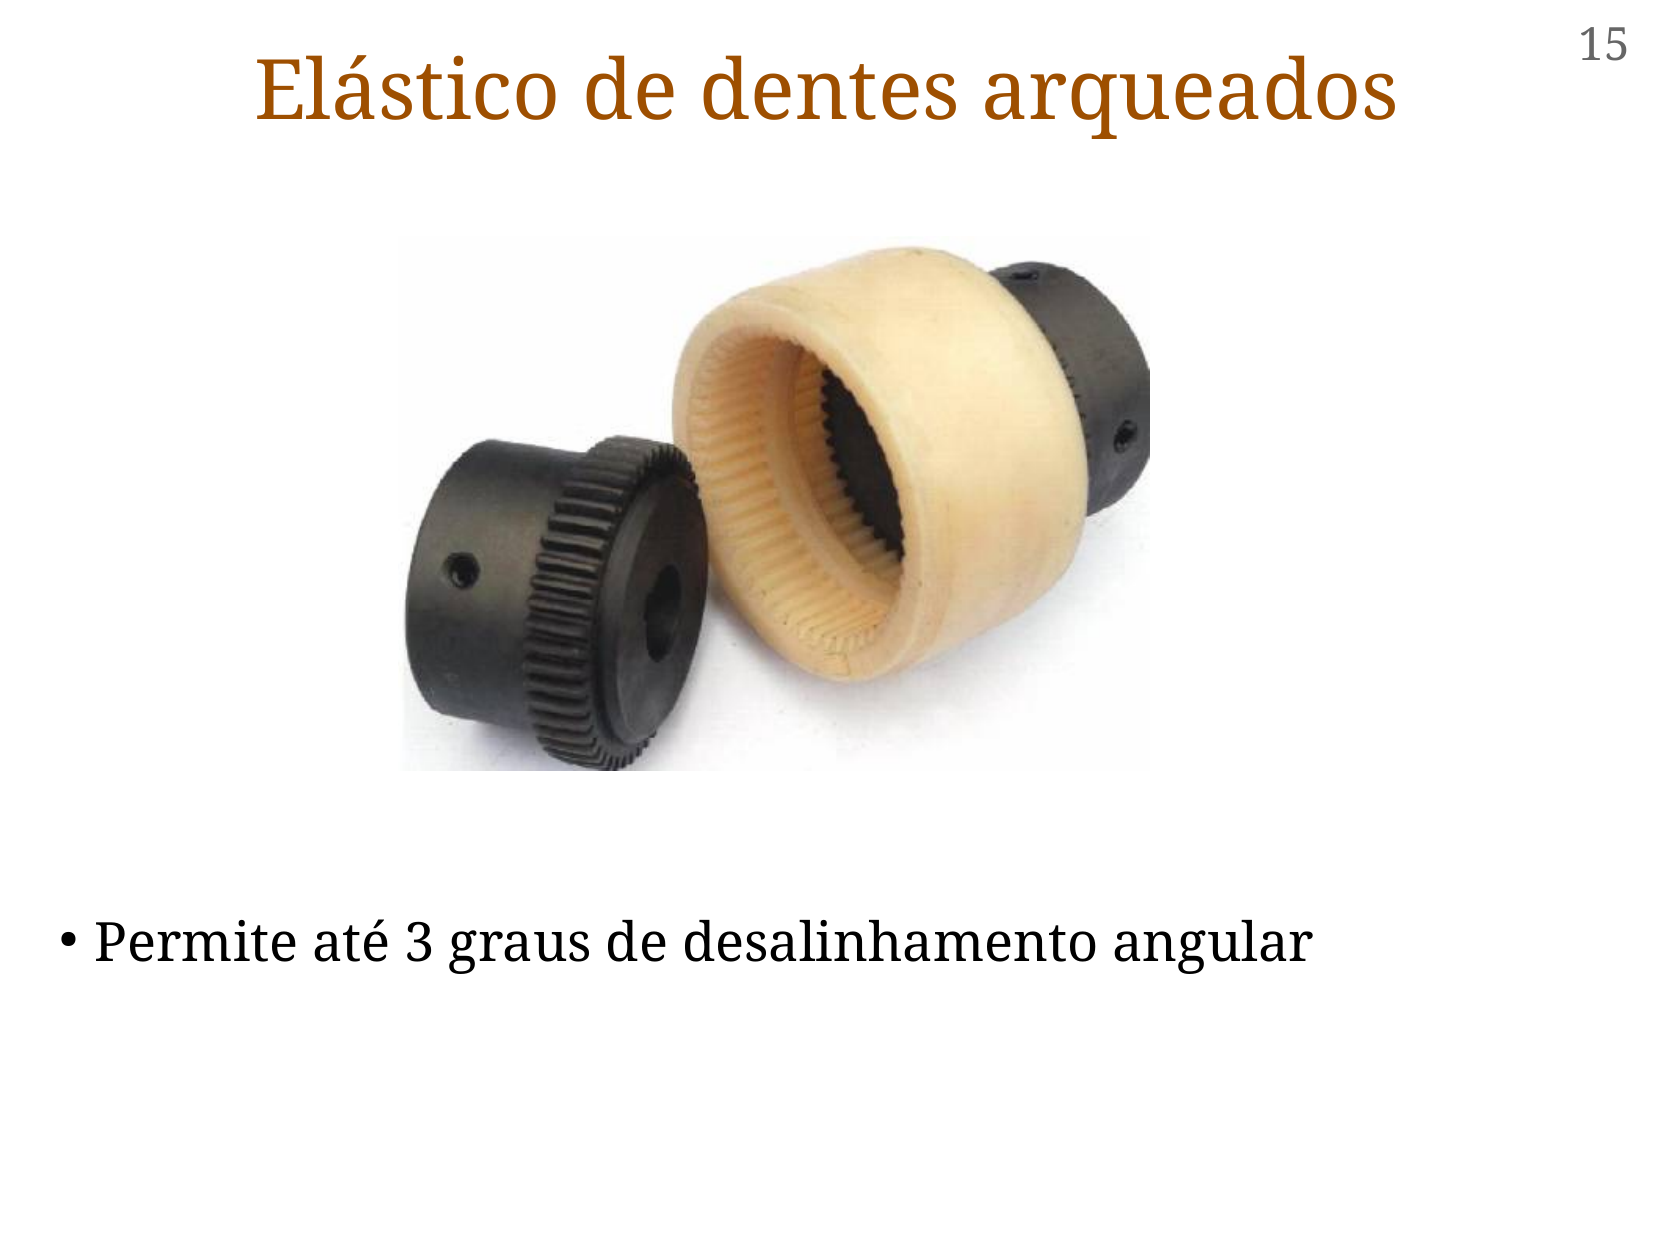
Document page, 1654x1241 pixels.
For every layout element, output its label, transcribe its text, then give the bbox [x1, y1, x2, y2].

title Elástico de dentes arqueados [59, 29, 1595, 148]
picture [398, 236, 1150, 771]
list Permite até 3 graus de desalinhamento angular [59, 903, 1595, 1211]
